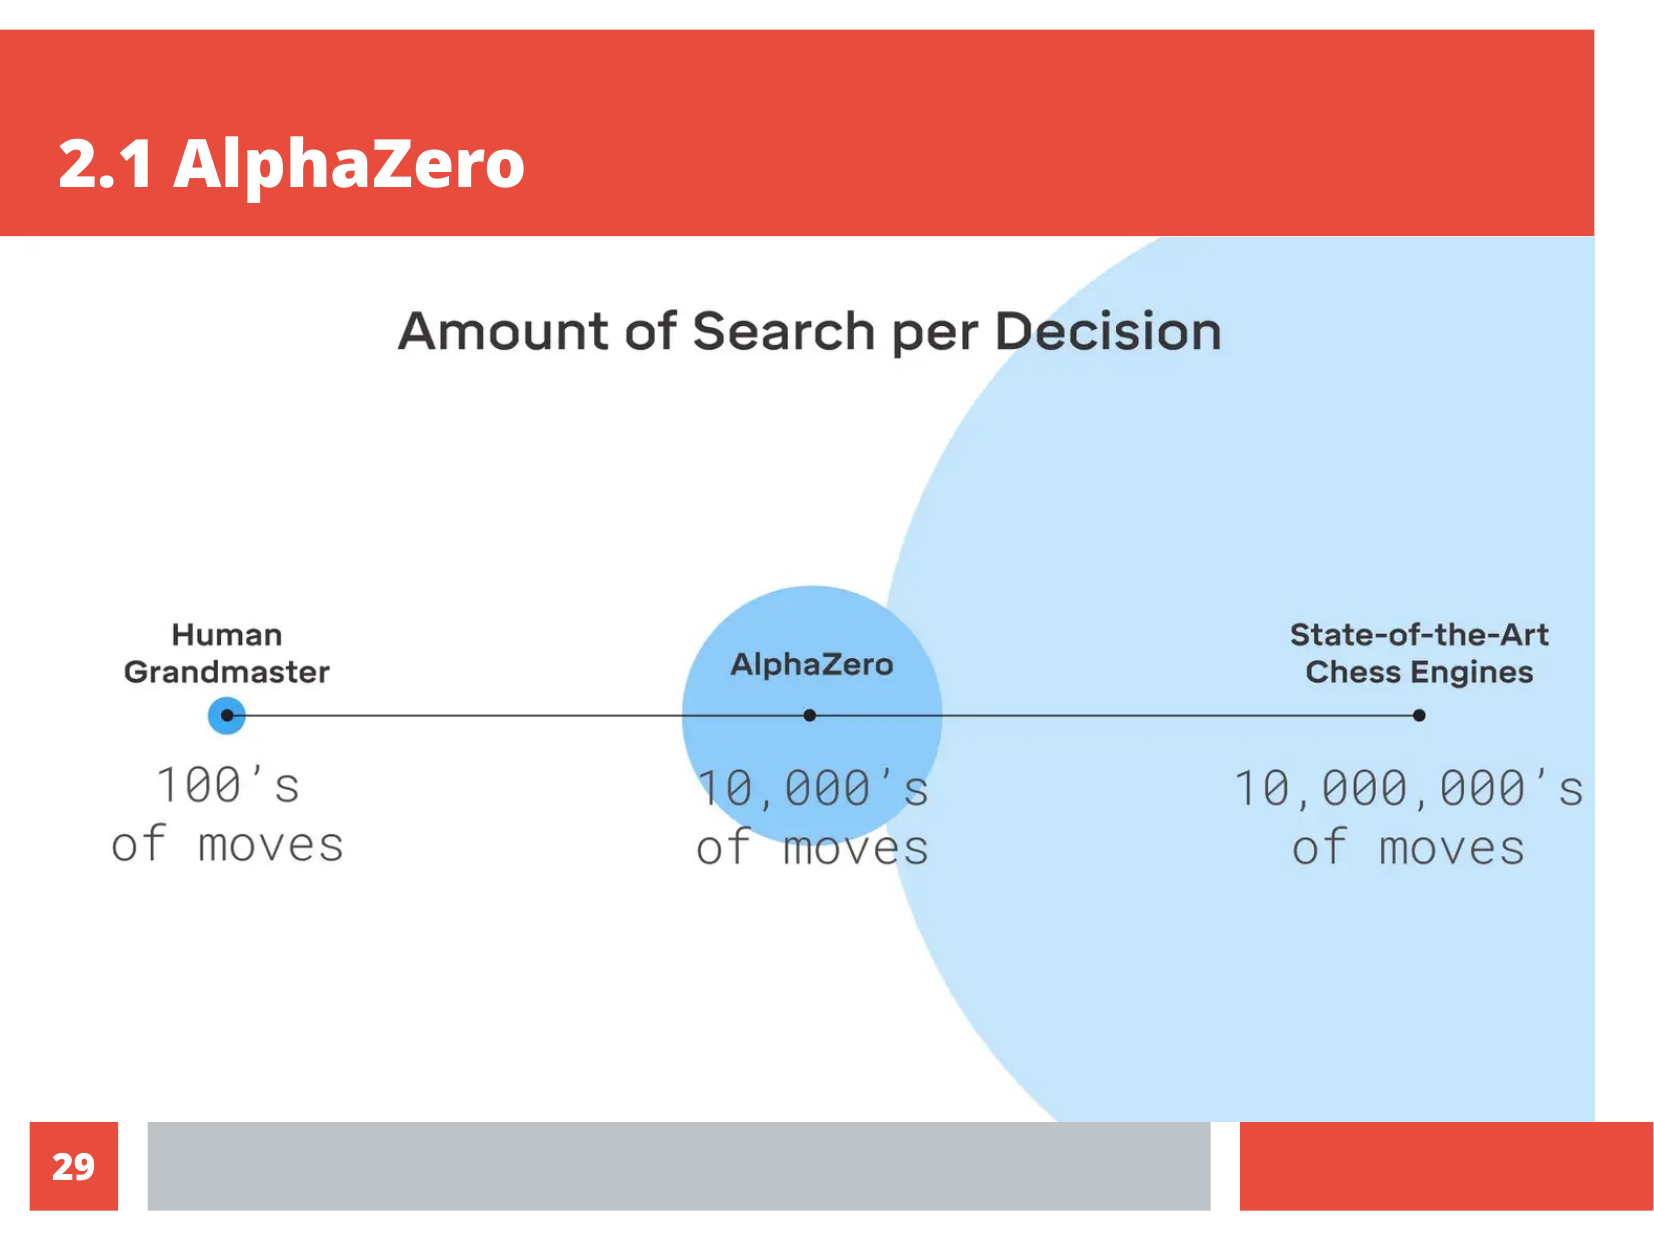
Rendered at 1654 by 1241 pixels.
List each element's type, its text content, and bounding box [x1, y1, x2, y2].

title 2.1 AlphaZero [59, 59, 1595, 207]
picture [23, 237, 1595, 1123]
